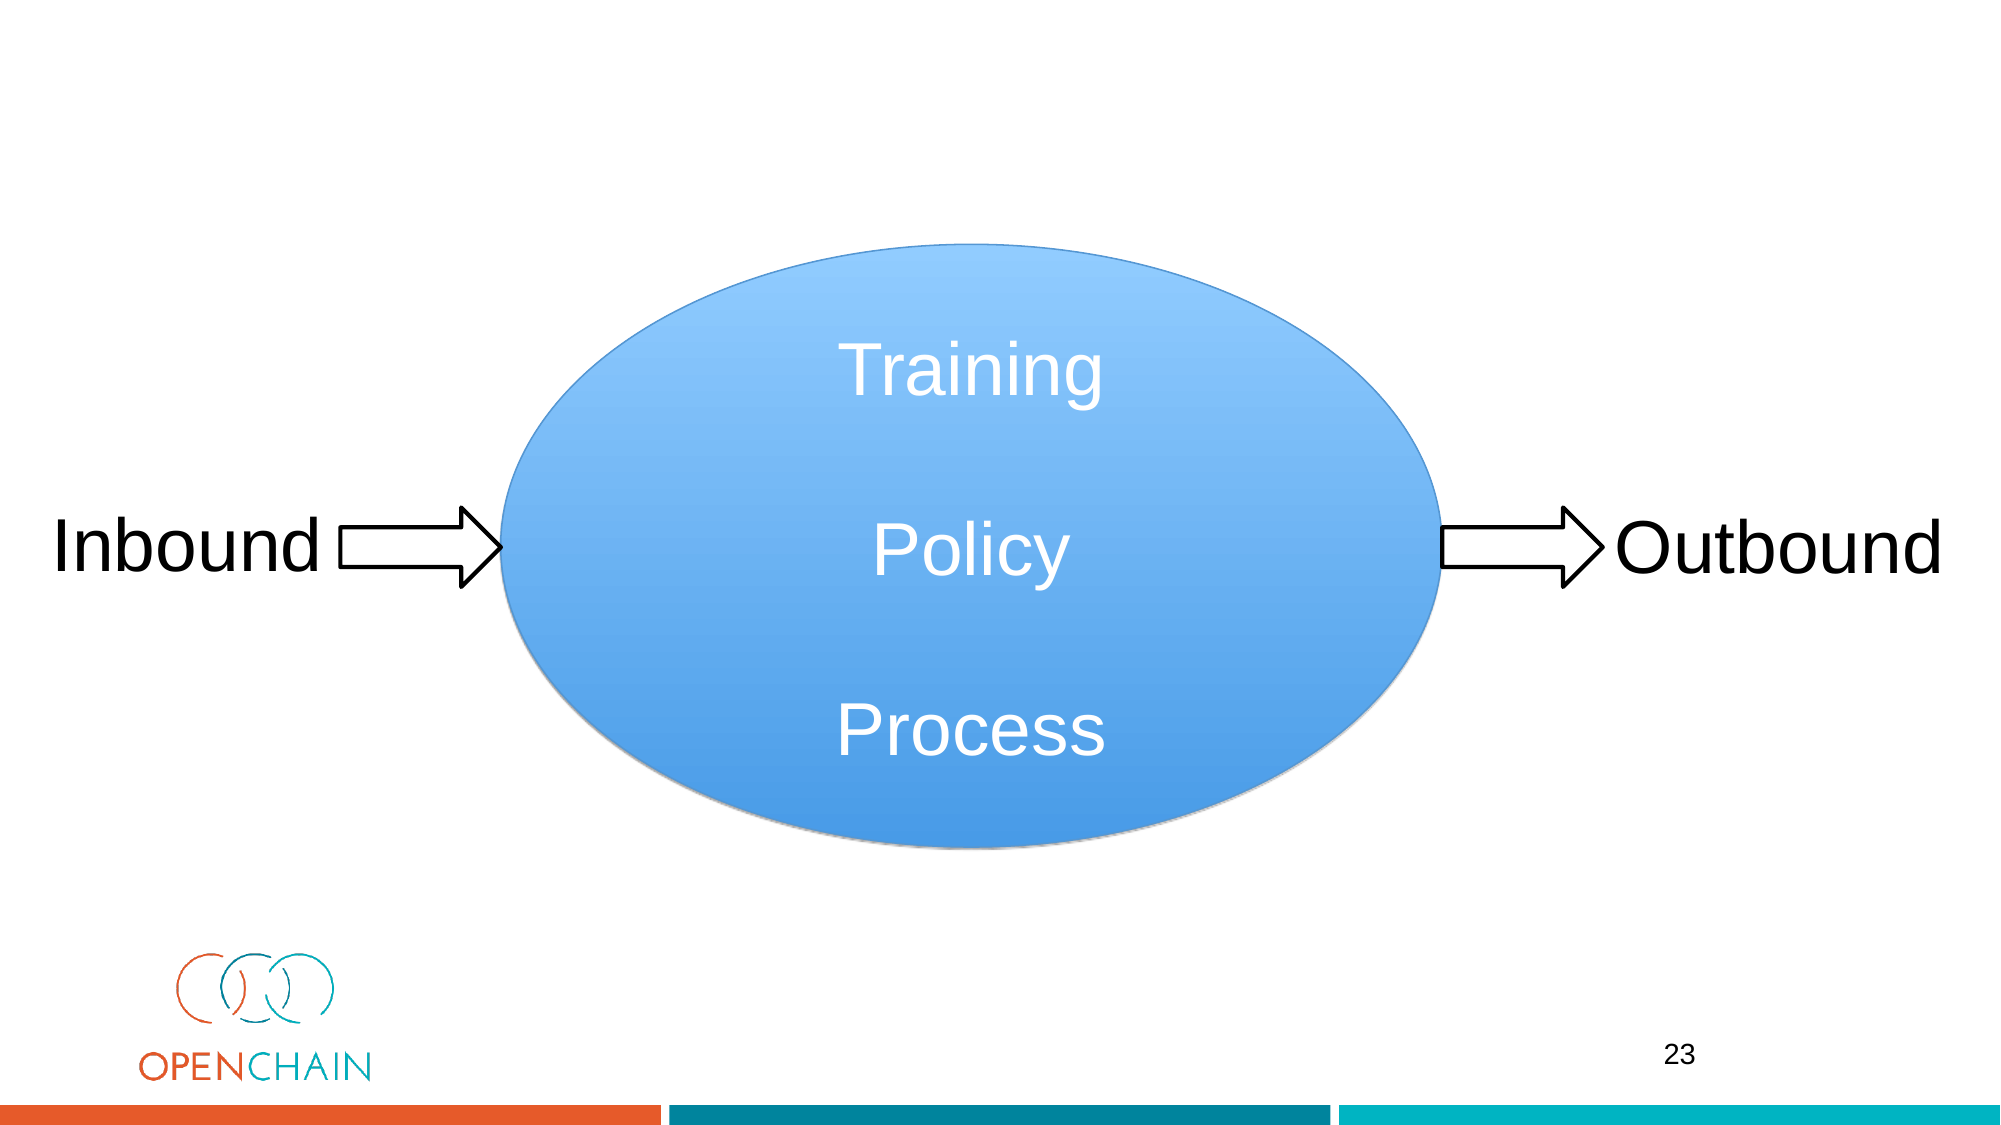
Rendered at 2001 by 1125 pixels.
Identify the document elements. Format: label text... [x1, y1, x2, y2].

text_box Training Policy Process [500, 244, 1442, 848]
text_box [1442, 507, 1603, 587]
picture [137, 951, 372, 1082]
text_box Inbound [36, 488, 341, 595]
text_box [340, 507, 501, 587]
slide_number <number> [1648, 1022, 1863, 1083]
text_box Outbound [1599, 491, 1963, 598]
